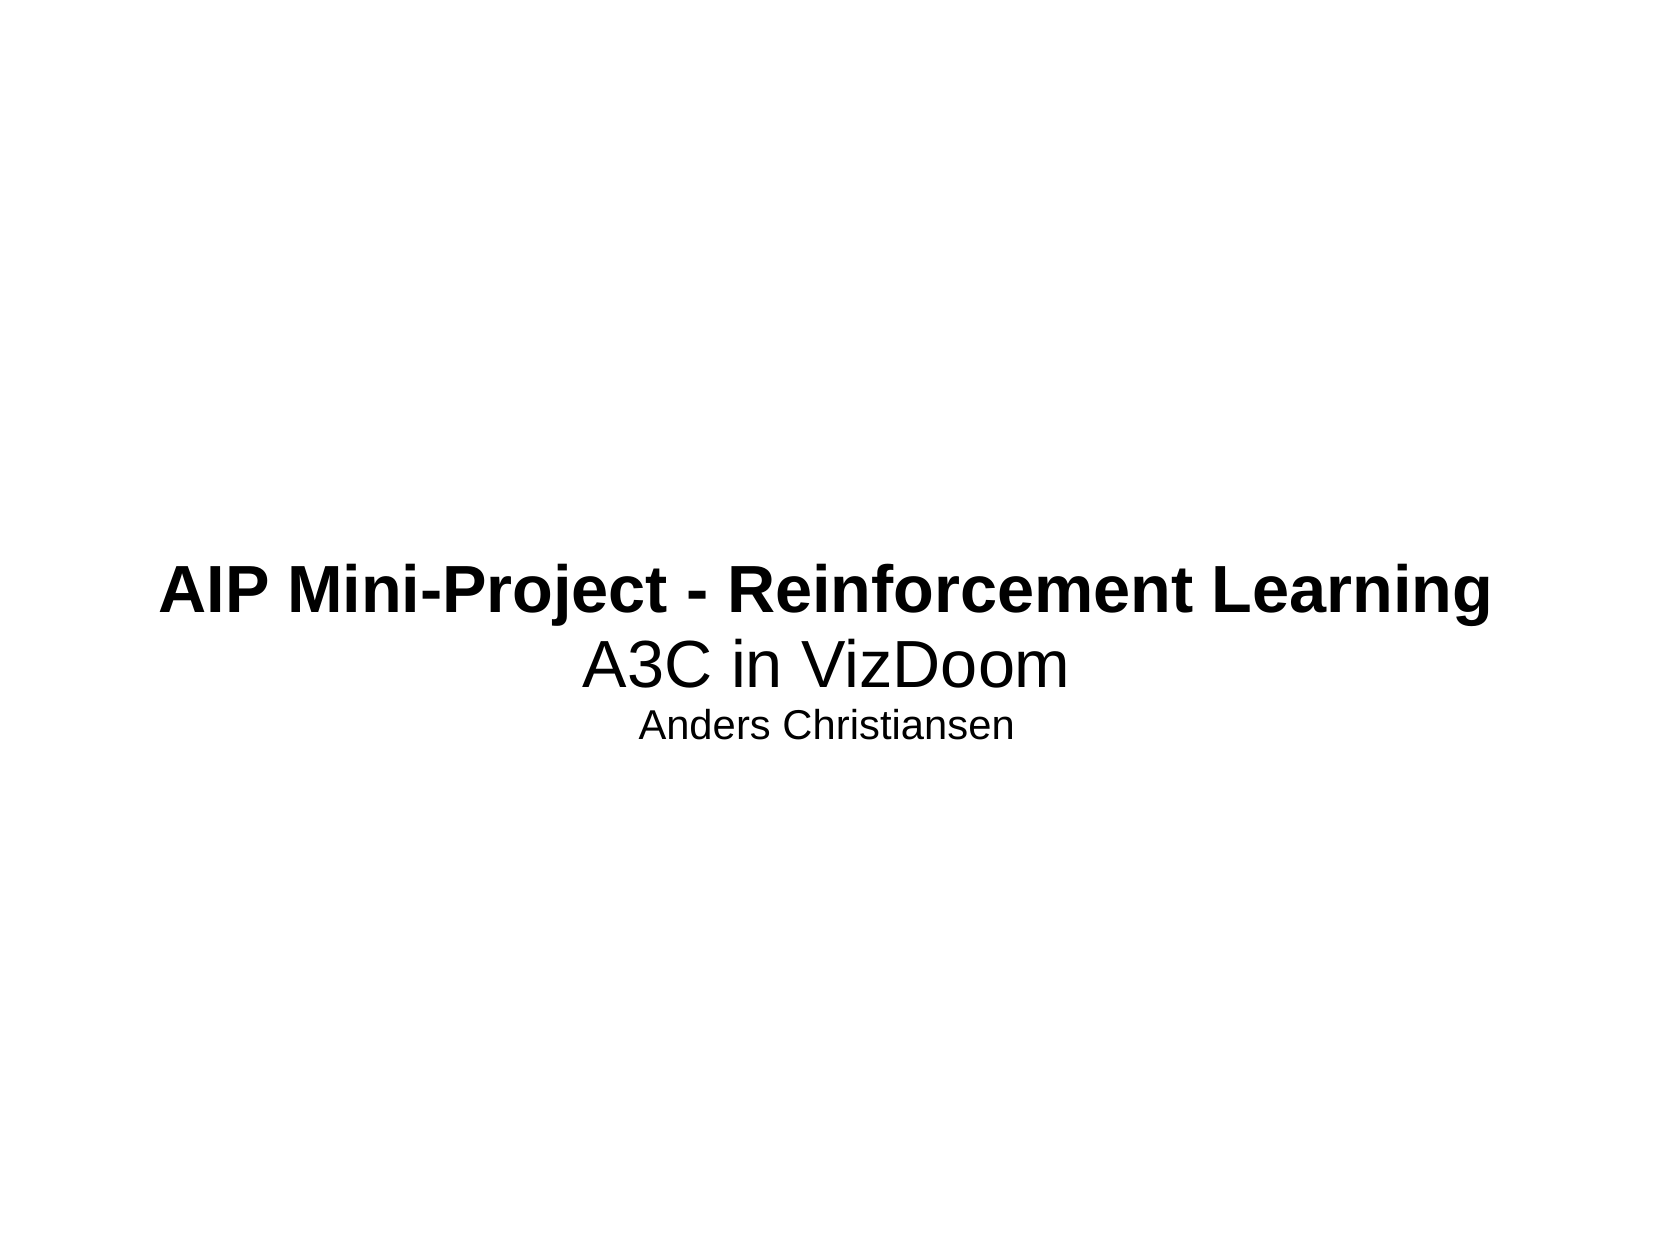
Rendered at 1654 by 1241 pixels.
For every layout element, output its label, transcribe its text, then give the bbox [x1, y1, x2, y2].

subtitle AIP Mini-Project - Reinforcement Learning A3C in VizDoom Anders Christiansen [82, 290, 1571, 1010]
